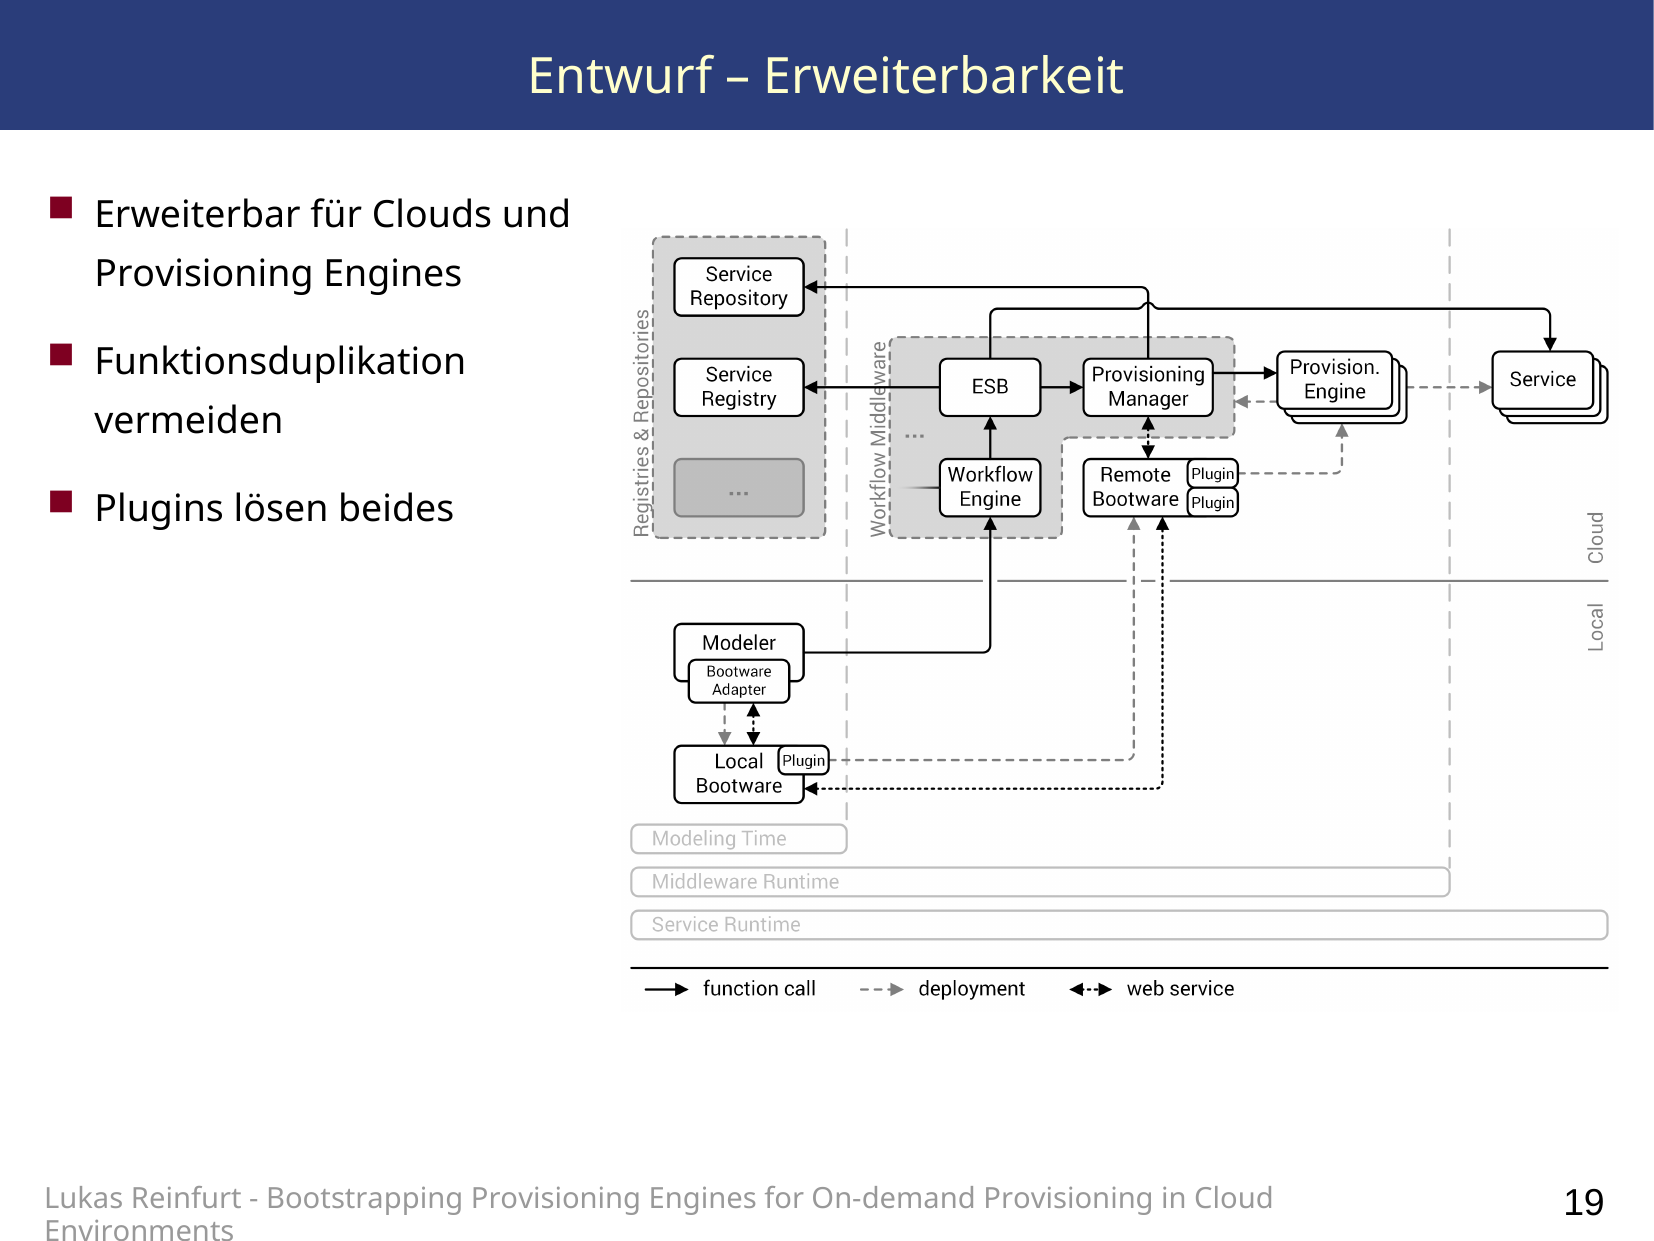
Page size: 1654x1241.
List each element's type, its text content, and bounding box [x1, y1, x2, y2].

title Entwurf – Erweiterbarkeit [47, 23, 1607, 119]
list Erweiterbar für Clouds und Provisioning Engines Funktionsduplikation vermeiden Plugins lösen beides [47, 177, 603, 1146]
picture [621, 228, 1619, 1012]
